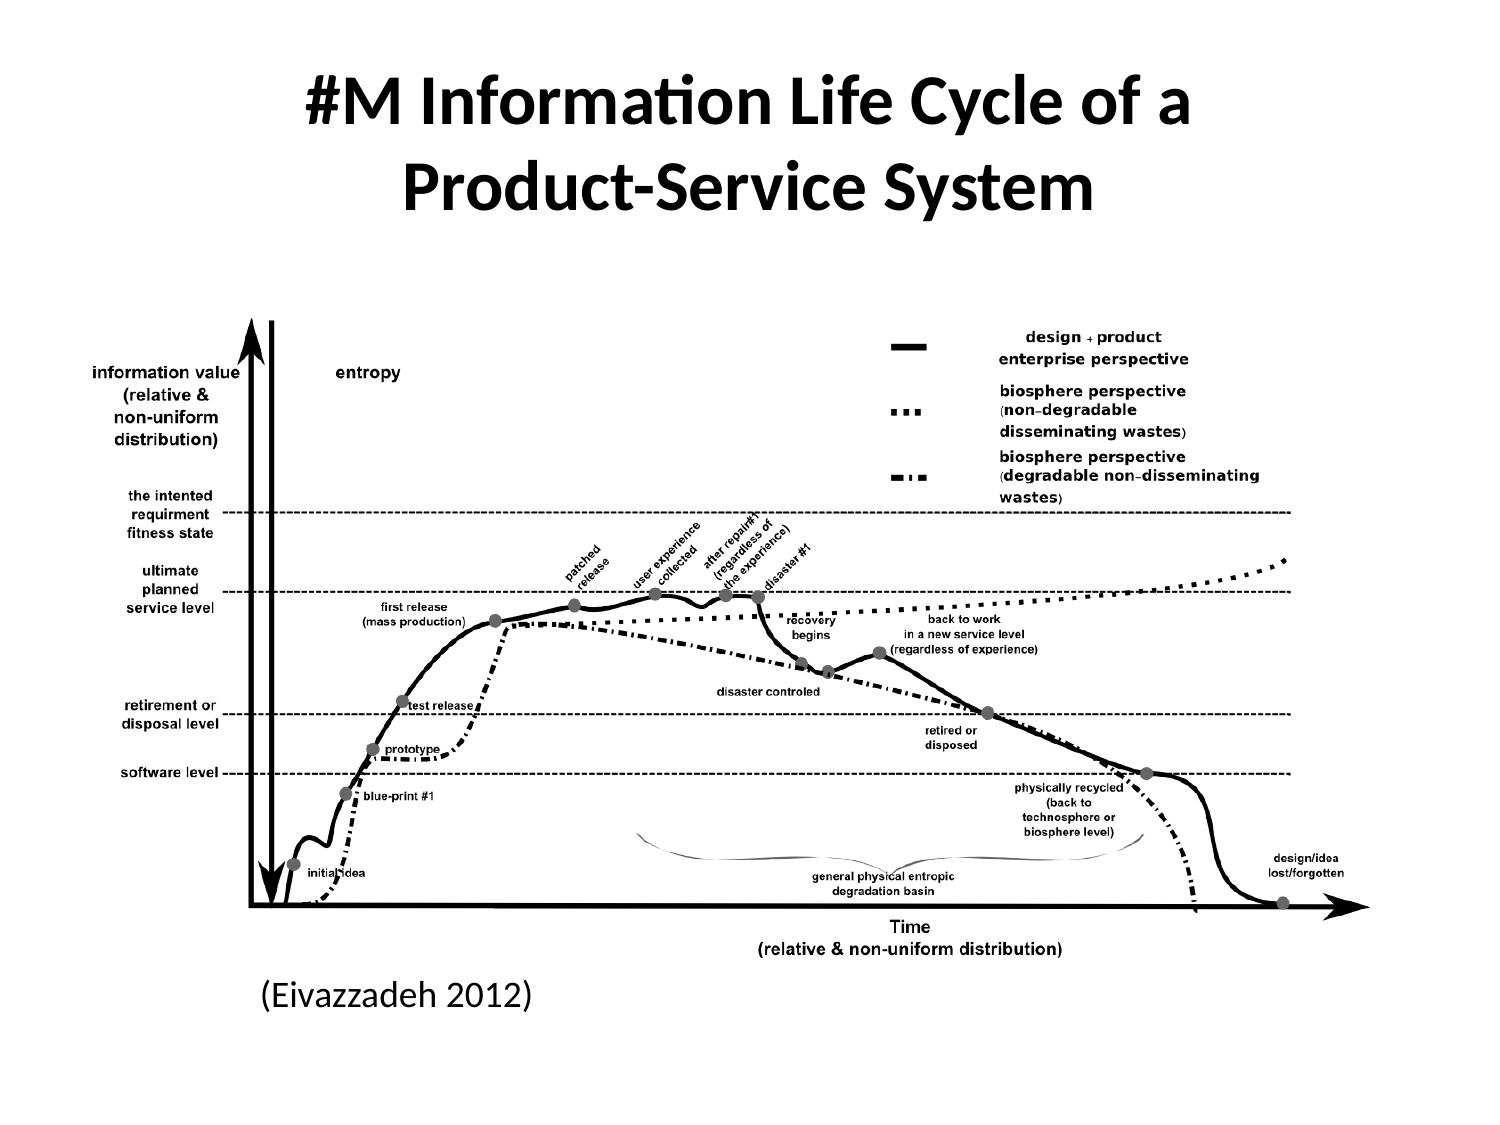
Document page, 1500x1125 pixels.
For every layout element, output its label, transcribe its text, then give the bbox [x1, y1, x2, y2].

title #M Information Life Cycle of a Product-Service System [75, 45, 1425, 233]
picture [74, 302, 1425, 966]
text_box (Eivazzadeh 2012) [244, 962, 548, 1023]
